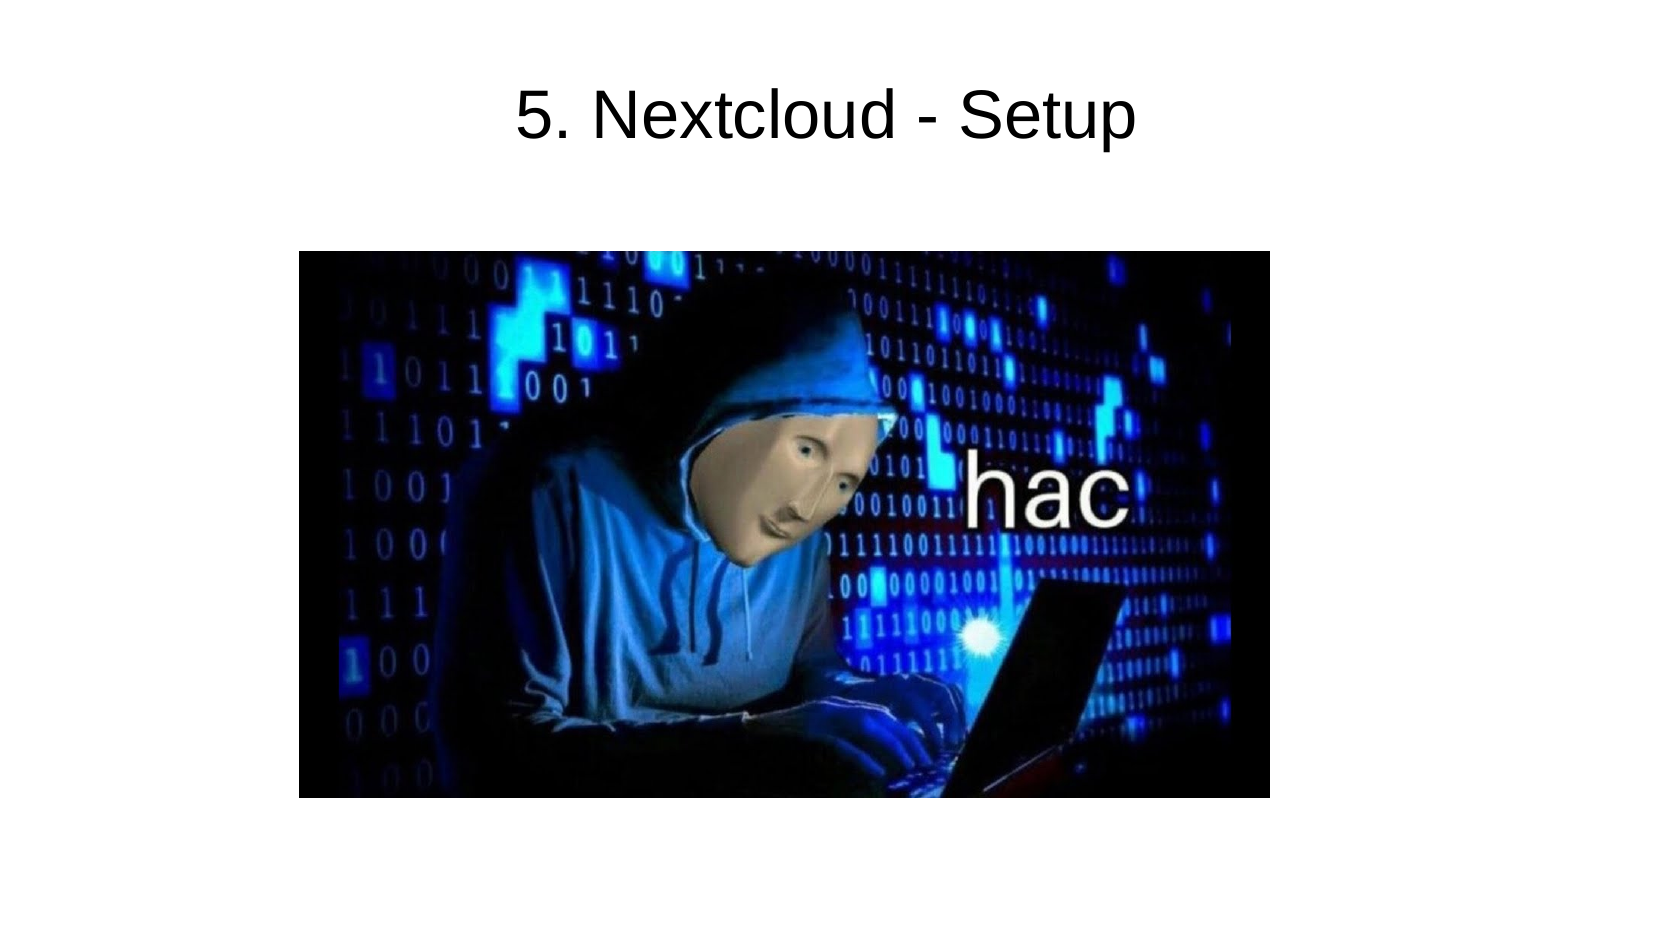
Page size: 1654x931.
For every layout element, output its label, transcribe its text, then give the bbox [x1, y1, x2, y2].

title 5. Nextcloud - Setup [82, 37, 1571, 193]
picture [299, 251, 1270, 798]
